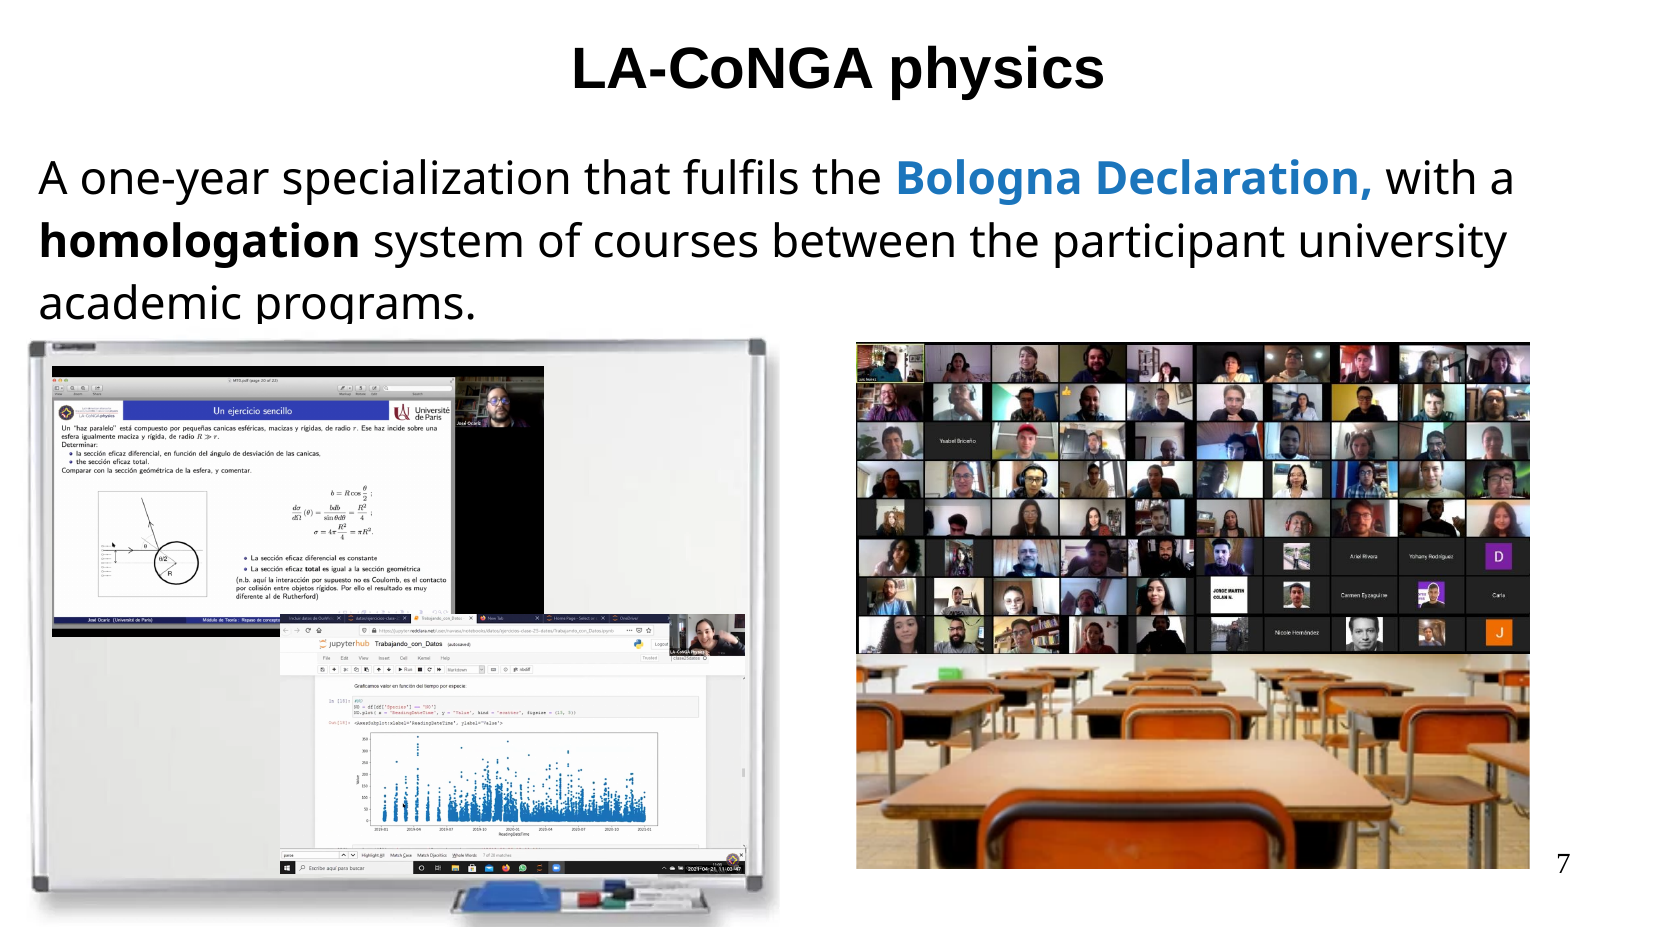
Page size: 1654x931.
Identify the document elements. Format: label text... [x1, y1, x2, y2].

picture [14, 324, 780, 927]
picture [856, 342, 1530, 869]
text_box A one-year specialization that fulfils the Bologna Declaration, with a homologation system of courses between the participant university academic programs. [23, 138, 1632, 313]
text_box LA-CoNGA physics [23, 28, 1654, 131]
